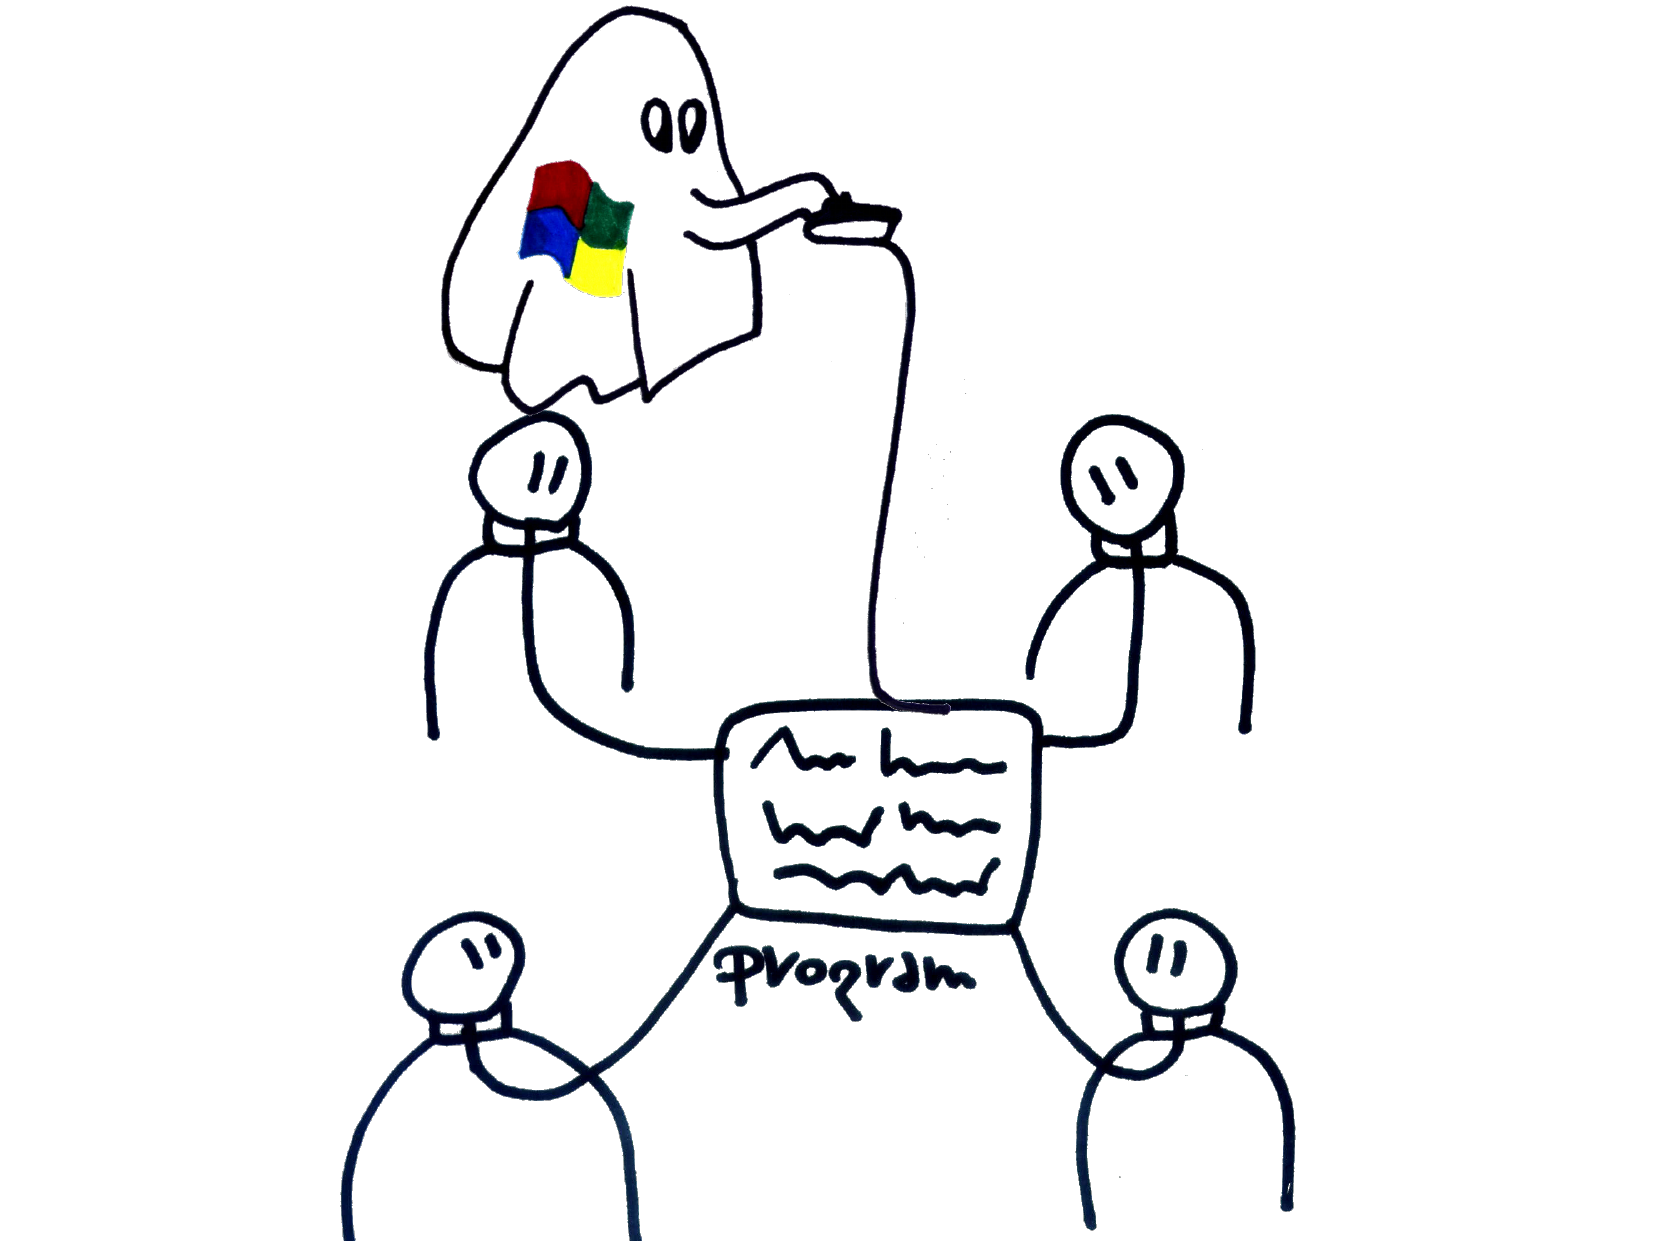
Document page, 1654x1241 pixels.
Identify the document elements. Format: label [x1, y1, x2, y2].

picture [241, 0, 1394, 1241]
